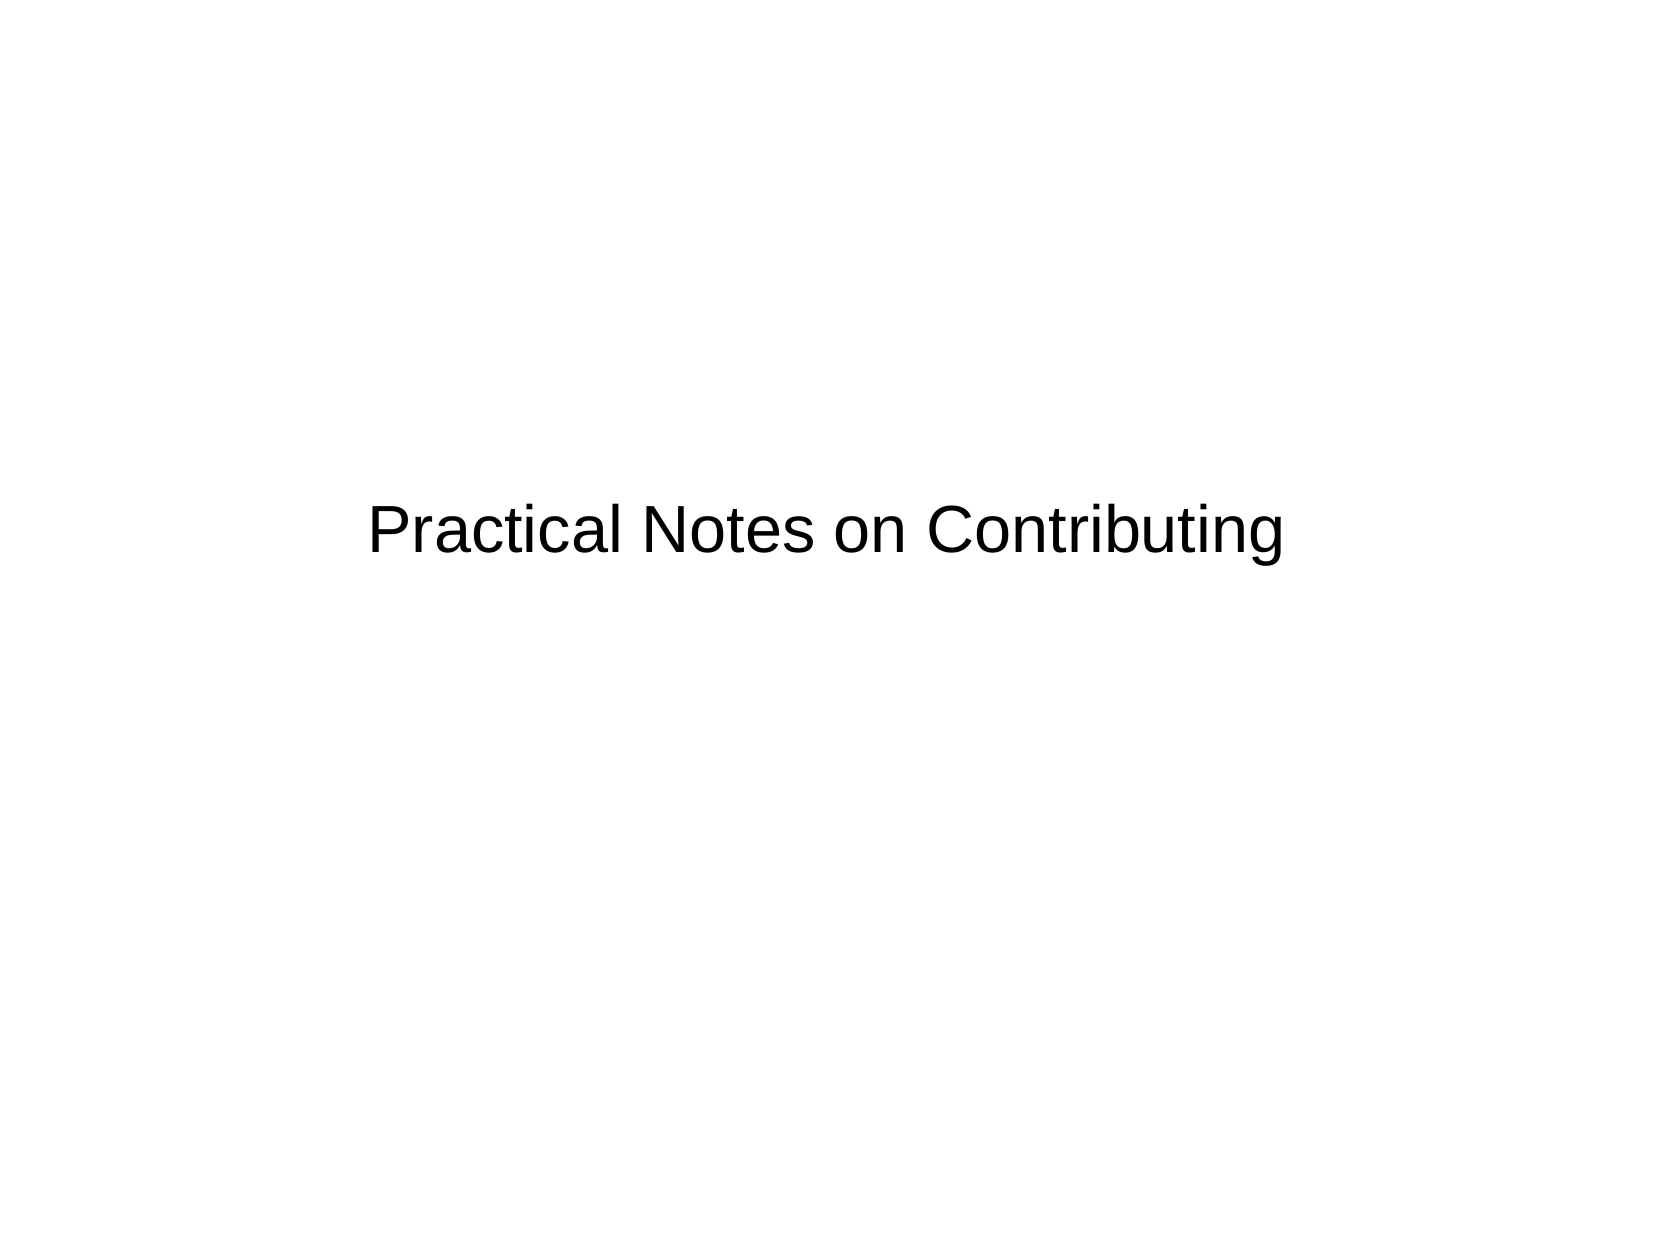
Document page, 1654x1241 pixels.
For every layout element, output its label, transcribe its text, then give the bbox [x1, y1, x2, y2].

subtitle Practical Notes on Contributing [82, 49, 1571, 1010]
